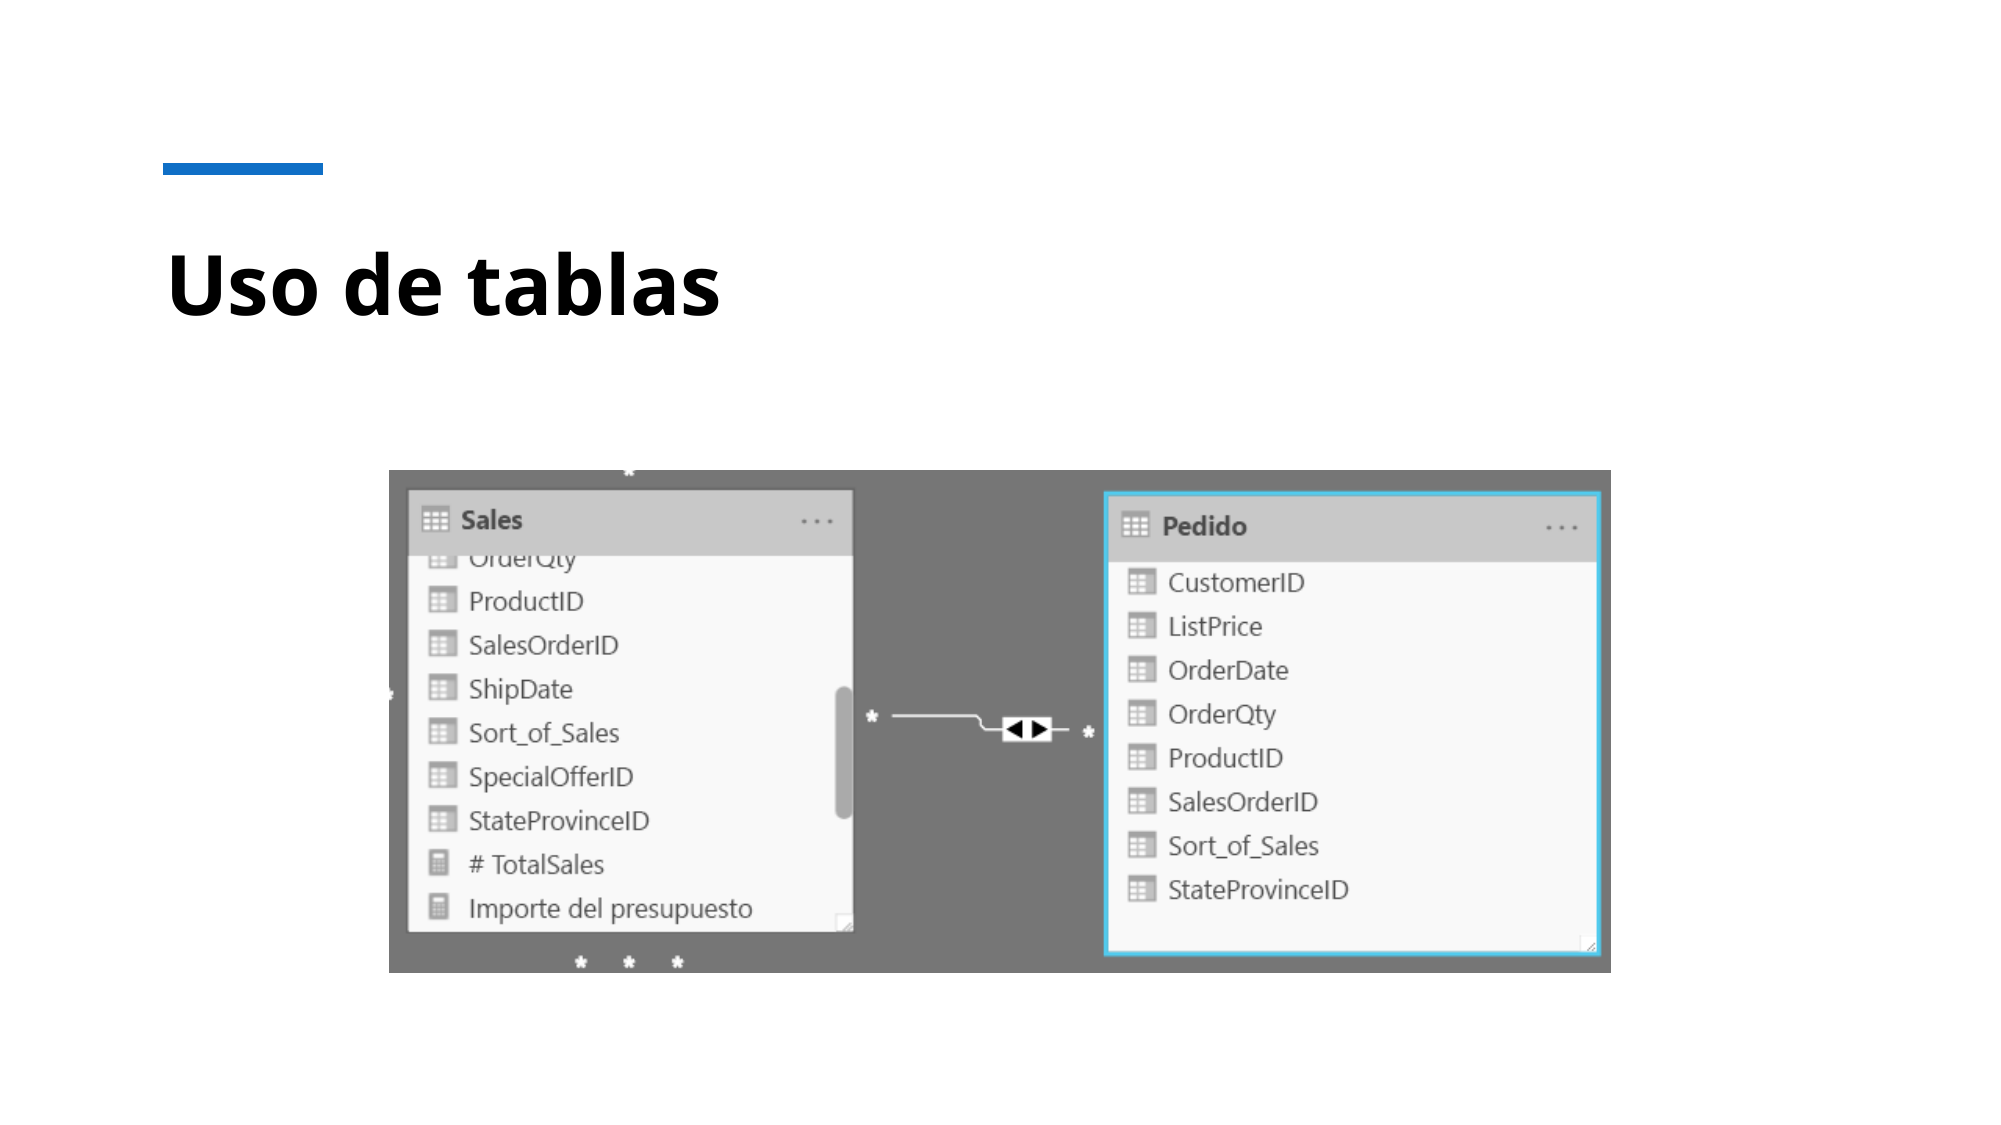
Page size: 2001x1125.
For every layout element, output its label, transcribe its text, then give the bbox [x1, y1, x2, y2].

picture [389, 470, 1611, 973]
title Uso de tablas [150, 224, 1851, 441]
